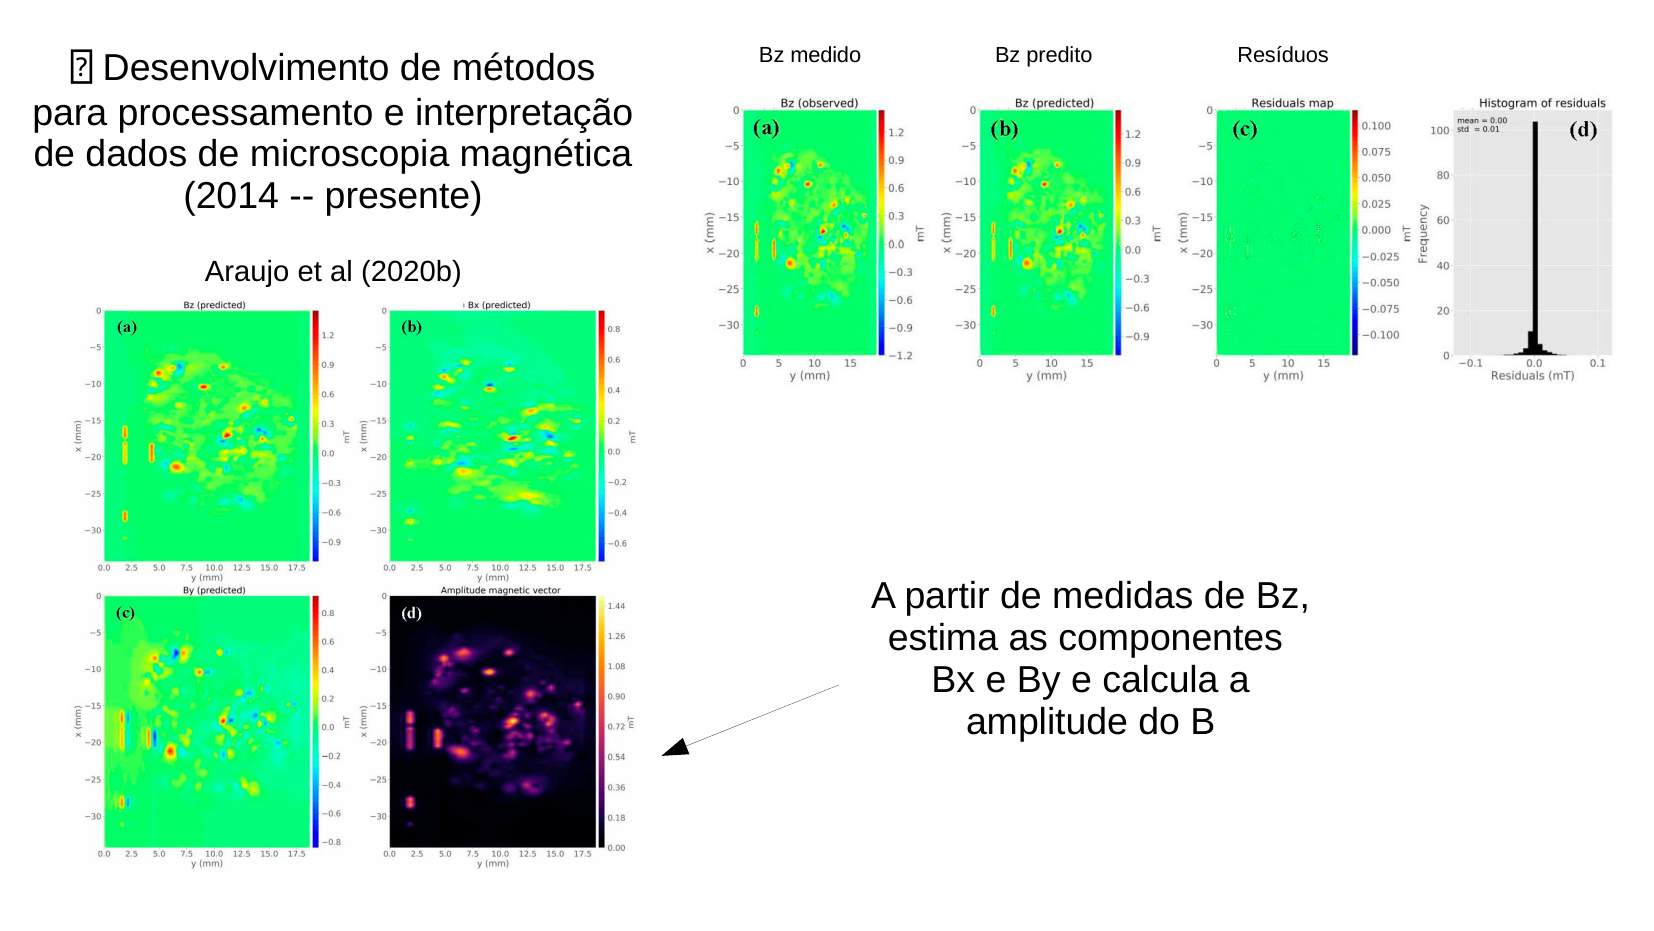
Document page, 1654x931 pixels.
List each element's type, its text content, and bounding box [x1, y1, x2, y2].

text_box Resíduos [1222, 35, 1344, 75]
text_box Bz predito [980, 35, 1108, 75]
text_box Araujo et al (2020b) [85, 248, 582, 296]
picture [698, 90, 1619, 390]
text_box ⍰ Desenvolvimento de métodos para processamento e interpretação de dados de microscopia magnética (2014 -- presente) [17, 32, 650, 314]
text_box Bz medido [744, 35, 876, 75]
picture [68, 295, 637, 875]
text_box A partir de medidas de Bz, estima as componentes Bx e By e calcula a amplitude do B [856, 566, 1365, 750]
